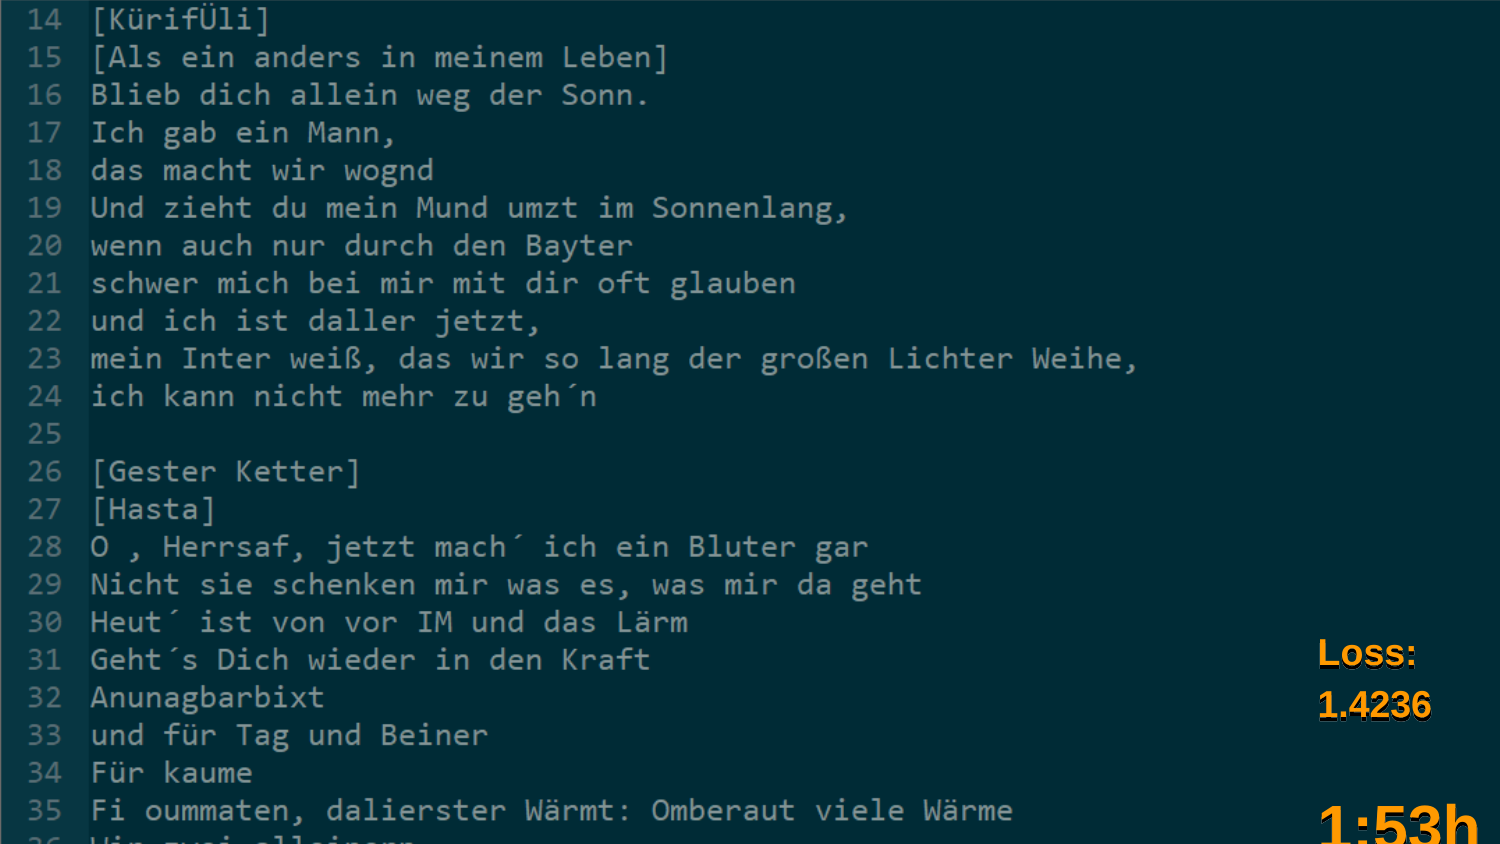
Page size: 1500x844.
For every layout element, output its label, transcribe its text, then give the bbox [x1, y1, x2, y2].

picture [454, 316, 469, 330]
picture [508, 579, 524, 594]
picture [454, 234, 469, 255]
picture [92, 197, 107, 217]
picture [453, 278, 470, 293]
picture [454, 800, 469, 820]
picture [147, 52, 161, 67]
picture [292, 241, 306, 255]
picture [961, 348, 975, 368]
picture [111, 165, 125, 180]
picture [291, 353, 307, 368]
picture [383, 805, 396, 820]
picture [184, 127, 197, 142]
picture [726, 203, 740, 217]
picture [94, 122, 106, 142]
picture [600, 346, 613, 368]
picture [165, 203, 179, 217]
picture [328, 579, 342, 594]
picture [545, 353, 559, 368]
picture [545, 384, 559, 406]
picture [364, 90, 378, 104]
picture [201, 353, 215, 368]
picture [383, 617, 397, 632]
picture [472, 310, 487, 330]
picture [473, 617, 487, 632]
picture [146, 649, 161, 669]
picture [635, 649, 650, 669]
picture [92, 536, 108, 556]
picture [437, 353, 451, 368]
picture [349, 459, 357, 488]
picture [581, 579, 596, 594]
picture [129, 579, 141, 594]
picture [364, 240, 378, 255]
picture [201, 165, 214, 180]
picture [401, 52, 414, 67]
picture [96, 8, 104, 36]
picture [111, 83, 125, 104]
picture [220, 692, 233, 707]
picture [562, 353, 579, 368]
picture [274, 579, 288, 594]
picture [383, 542, 396, 556]
picture [455, 391, 469, 406]
picture [184, 240, 197, 255]
picture [473, 805, 487, 820]
picture [817, 805, 831, 820]
picture [1071, 353, 1084, 368]
picture [401, 240, 413, 255]
picture [581, 90, 597, 104]
picture [238, 278, 251, 293]
picture [183, 466, 197, 481]
picture [382, 316, 396, 330]
picture [310, 52, 324, 67]
picture [382, 579, 396, 594]
picture [311, 240, 324, 255]
picture [109, 47, 126, 67]
picture [998, 805, 1012, 820]
picture [129, 466, 143, 481]
picture [328, 278, 342, 293]
picture [600, 45, 614, 67]
picture [690, 798, 704, 820]
picture [96, 45, 104, 74]
picture [944, 805, 958, 820]
picture [111, 278, 123, 293]
picture [165, 499, 179, 519]
picture [383, 52, 396, 67]
picture [128, 723, 143, 745]
picture [327, 203, 343, 217]
picture [636, 542, 650, 556]
picture [92, 574, 107, 594]
picture [93, 730, 107, 745]
picture [563, 240, 577, 262]
picture [274, 648, 288, 669]
picture [745, 579, 758, 594]
picture [762, 353, 778, 375]
picture [509, 203, 523, 217]
picture [871, 579, 885, 594]
picture [183, 542, 197, 556]
picture [274, 240, 288, 255]
picture [435, 612, 452, 632]
picture [528, 90, 541, 104]
picture [545, 579, 559, 594]
picture [545, 610, 559, 632]
picture [291, 461, 306, 481]
picture [110, 499, 125, 519]
picture [836, 805, 849, 820]
picture [201, 617, 215, 632]
picture [93, 391, 107, 406]
picture [798, 353, 814, 368]
picture [258, 8, 267, 36]
picture [364, 536, 378, 556]
picture [726, 542, 740, 556]
picture [92, 612, 107, 632]
picture [256, 83, 270, 104]
picture [201, 240, 215, 255]
picture [91, 241, 108, 255]
picture [165, 83, 179, 104]
picture [526, 800, 543, 820]
picture [346, 655, 360, 669]
picture [347, 805, 360, 820]
picture [346, 617, 361, 632]
picture [400, 805, 414, 820]
picture [220, 542, 233, 556]
picture [563, 84, 577, 104]
picture [110, 655, 125, 669]
picture [545, 542, 559, 556]
picture [363, 617, 379, 632]
picture [781, 278, 795, 293]
picture [111, 127, 123, 142]
picture [346, 723, 360, 745]
picture [110, 617, 125, 632]
picture [491, 535, 505, 556]
picture [129, 45, 143, 67]
picture [183, 165, 197, 180]
picture [201, 768, 215, 782]
picture [1052, 353, 1066, 368]
picture [581, 52, 596, 67]
text_box 1:53h [1455, 822, 1468, 844]
picture [419, 353, 433, 368]
picture [273, 310, 287, 330]
picture [183, 768, 197, 782]
picture [129, 165, 143, 180]
picture [166, 692, 179, 707]
picture [346, 346, 360, 368]
picture [709, 278, 722, 293]
picture [256, 391, 270, 406]
picture [346, 542, 360, 556]
picture [401, 579, 414, 594]
picture [435, 579, 452, 594]
picture [93, 278, 106, 293]
picture [273, 730, 289, 752]
picture [854, 542, 867, 556]
picture [908, 353, 921, 368]
picture [165, 127, 180, 149]
picture [474, 730, 487, 745]
picture [329, 466, 342, 481]
picture [564, 278, 577, 293]
picture [636, 617, 650, 632]
picture [219, 240, 232, 255]
picture [183, 730, 197, 745]
text_box 1:53h [1302, 735, 1500, 844]
picture [816, 203, 832, 224]
picture [184, 655, 197, 669]
picture [183, 52, 197, 67]
picture [147, 90, 161, 104]
picture [201, 121, 215, 142]
picture [111, 316, 125, 330]
picture [435, 52, 469, 67]
picture [218, 768, 252, 782]
picture [220, 617, 233, 632]
picture [455, 579, 469, 594]
picture [418, 158, 433, 180]
picture [382, 655, 396, 669]
picture [273, 165, 289, 180]
picture [256, 316, 270, 330]
picture [111, 9, 124, 29]
picture [546, 805, 559, 820]
picture [238, 316, 251, 330]
picture [256, 655, 268, 669]
picture [311, 165, 324, 180]
picture [256, 127, 269, 142]
picture [472, 353, 488, 368]
picture [237, 612, 251, 632]
picture [1033, 348, 1050, 368]
picture [889, 805, 903, 820]
picture [417, 90, 434, 104]
picture [835, 353, 849, 368]
picture [491, 316, 505, 330]
picture [292, 579, 304, 594]
picture [491, 648, 505, 669]
picture [616, 271, 633, 293]
picture [600, 579, 613, 594]
picture [182, 8, 199, 29]
picture [164, 723, 180, 745]
picture [527, 235, 541, 255]
picture [364, 648, 378, 669]
picture [129, 240, 143, 255]
picture [890, 572, 903, 594]
picture [111, 391, 123, 406]
picture [220, 805, 233, 820]
picture [91, 649, 107, 669]
picture [582, 535, 596, 556]
picture [581, 235, 595, 255]
picture [654, 542, 668, 556]
picture [980, 353, 994, 368]
picture [219, 158, 233, 180]
picture [454, 730, 469, 745]
picture [310, 271, 324, 293]
picture [564, 617, 577, 632]
picture [202, 466, 215, 481]
picture [183, 316, 196, 330]
picture [310, 83, 324, 104]
picture [292, 90, 306, 104]
picture [165, 316, 179, 330]
picture [727, 805, 740, 820]
picture [455, 203, 469, 217]
picture [382, 724, 396, 745]
picture [255, 466, 270, 481]
picture [346, 203, 360, 217]
picture [653, 579, 669, 594]
picture [763, 196, 776, 217]
picture [600, 90, 614, 104]
picture [546, 240, 559, 255]
picture [201, 309, 215, 330]
picture [600, 203, 613, 217]
picture [853, 353, 867, 368]
picture [202, 52, 215, 67]
picture [527, 271, 541, 293]
picture [165, 761, 179, 782]
picture [837, 214, 845, 223]
picture [328, 316, 342, 330]
picture [310, 573, 324, 594]
picture [238, 15, 251, 29]
picture [275, 836, 282, 844]
picture [781, 203, 795, 217]
picture [293, 836, 300, 844]
picture [526, 203, 543, 217]
picture [492, 805, 505, 820]
picture [310, 730, 324, 745]
picture [474, 579, 487, 594]
picture [309, 655, 325, 669]
picture [817, 346, 831, 368]
picture [636, 52, 650, 67]
picture [346, 309, 360, 330]
picture [473, 240, 487, 255]
picture [219, 90, 233, 104]
picture [109, 461, 125, 481]
picture [491, 52, 505, 67]
picture [184, 278, 197, 293]
picture [328, 83, 342, 104]
picture [184, 348, 197, 368]
picture [237, 579, 252, 594]
picture [129, 648, 143, 669]
picture [455, 655, 469, 669]
picture [419, 234, 433, 255]
picture [762, 278, 777, 293]
picture [111, 730, 125, 745]
picture [363, 391, 396, 406]
picture [129, 353, 143, 368]
picture [546, 278, 559, 293]
picture [436, 90, 451, 104]
picture [96, 459, 104, 488]
picture [147, 466, 161, 481]
picture [220, 8, 233, 29]
picture [93, 84, 107, 104]
picture [238, 655, 251, 669]
picture [473, 52, 487, 67]
picture [816, 542, 832, 563]
picture [274, 692, 287, 707]
picture [600, 655, 614, 669]
picture [201, 203, 215, 217]
picture [419, 612, 432, 632]
picture [563, 649, 577, 669]
picture [564, 805, 577, 820]
picture [294, 817, 302, 826]
picture [419, 391, 433, 406]
picture [509, 90, 523, 104]
picture [509, 52, 523, 67]
picture [690, 536, 704, 556]
picture [274, 391, 288, 406]
picture [708, 353, 722, 368]
picture [437, 730, 451, 745]
picture [617, 542, 632, 556]
picture [165, 384, 179, 406]
picture [237, 197, 251, 217]
picture [111, 203, 125, 217]
picture [437, 316, 448, 337]
picture [204, 497, 212, 526]
picture [128, 309, 143, 330]
picture [708, 203, 722, 217]
picture [1126, 365, 1135, 374]
picture [745, 203, 758, 217]
picture [0, 0, 87, 844]
picture [492, 353, 505, 368]
picture [183, 391, 197, 406]
picture [690, 347, 704, 368]
picture [926, 353, 938, 368]
picture [892, 348, 903, 368]
picture [527, 391, 541, 406]
picture [92, 158, 107, 180]
picture [509, 610, 523, 632]
picture [782, 542, 795, 556]
picture [183, 203, 197, 217]
picture [237, 160, 251, 180]
picture [963, 805, 995, 820]
picture [292, 165, 306, 180]
picture [690, 203, 704, 217]
picture [238, 461, 251, 481]
picture [346, 234, 360, 255]
picture [238, 542, 251, 556]
picture [656, 45, 665, 74]
picture [382, 90, 396, 104]
picture [329, 127, 342, 142]
picture [365, 798, 378, 820]
picture [256, 278, 268, 293]
picture [111, 579, 125, 594]
picture [401, 384, 414, 406]
picture [401, 165, 414, 180]
picture [437, 655, 451, 669]
picture [292, 203, 306, 217]
picture [655, 617, 687, 632]
picture [365, 572, 378, 594]
picture [417, 197, 434, 217]
picture [91, 353, 125, 368]
picture [491, 240, 505, 255]
picture [273, 196, 288, 217]
picture [183, 504, 197, 519]
picture [620, 591, 628, 600]
picture [708, 535, 722, 556]
picture [129, 15, 143, 29]
picture [328, 655, 342, 669]
picture [255, 805, 270, 820]
picture [690, 271, 704, 293]
picture [129, 617, 143, 632]
picture [383, 240, 396, 255]
picture [364, 309, 378, 330]
picture [473, 542, 485, 556]
picture [527, 655, 541, 669]
picture [329, 52, 342, 67]
picture [582, 391, 596, 406]
picture [274, 52, 288, 67]
picture [726, 278, 740, 293]
picture [273, 461, 287, 481]
picture [91, 687, 108, 707]
picture [509, 310, 523, 330]
picture [582, 655, 596, 669]
picture [364, 203, 378, 217]
picture [725, 579, 742, 594]
picture [381, 278, 398, 293]
picture [202, 542, 215, 556]
picture [780, 800, 794, 820]
picture [146, 278, 162, 293]
picture [292, 692, 306, 707]
picture [635, 273, 649, 293]
picture [853, 579, 868, 601]
picture [219, 348, 233, 368]
picture [237, 127, 252, 142]
picture [257, 353, 270, 368]
picture [201, 391, 215, 406]
picture [237, 724, 253, 745]
picture [165, 461, 179, 481]
picture [582, 617, 595, 632]
picture [617, 648, 633, 669]
picture [131, 553, 139, 562]
picture [291, 45, 306, 67]
picture [346, 90, 360, 104]
picture [219, 649, 235, 669]
picture [599, 800, 613, 820]
picture [1106, 353, 1121, 368]
picture [363, 165, 379, 180]
picture [238, 692, 252, 707]
picture [273, 535, 289, 556]
picture [201, 685, 215, 707]
picture [256, 542, 270, 556]
picture [273, 617, 288, 632]
picture [872, 798, 885, 820]
picture [129, 504, 143, 519]
picture [566, 47, 577, 67]
picture [183, 692, 198, 714]
picture [94, 762, 105, 782]
picture [129, 692, 143, 707]
picture [165, 278, 179, 293]
picture [618, 353, 632, 368]
picture [473, 391, 487, 406]
picture [329, 353, 342, 368]
picture [93, 316, 107, 330]
text_box Loss: 1.4236 [1302, 606, 1500, 735]
picture [818, 579, 831, 594]
picture [165, 574, 179, 594]
picture [526, 52, 543, 67]
picture [346, 52, 360, 67]
picture [130, 768, 143, 782]
picture [690, 579, 704, 594]
picture [166, 15, 179, 29]
picture [346, 127, 360, 142]
picture [309, 687, 324, 707]
picture [147, 353, 161, 368]
picture [672, 278, 687, 300]
picture [256, 685, 270, 707]
picture [328, 542, 339, 563]
picture [473, 278, 487, 293]
picture [111, 805, 125, 820]
picture [147, 612, 161, 632]
picture [182, 805, 217, 820]
picture [164, 165, 180, 180]
picture [636, 353, 650, 368]
picture [201, 579, 215, 594]
picture [146, 805, 162, 820]
picture [763, 805, 777, 820]
picture [274, 127, 288, 142]
picture [382, 165, 398, 187]
picture [147, 692, 161, 707]
picture [147, 504, 161, 519]
picture [309, 309, 324, 330]
picture [110, 240, 125, 255]
picture [1089, 346, 1102, 368]
picture [653, 800, 687, 820]
picture [617, 52, 632, 67]
picture [510, 353, 523, 368]
picture [454, 90, 470, 111]
picture [924, 800, 941, 820]
picture [528, 579, 541, 594]
picture [201, 9, 215, 29]
picture [745, 805, 758, 820]
picture [491, 83, 505, 104]
picture [620, 612, 632, 632]
picture [96, 497, 104, 526]
picture [384, 139, 392, 148]
picture [455, 542, 469, 556]
picture [619, 240, 632, 255]
picture [616, 203, 633, 217]
picture [310, 353, 324, 368]
picture [346, 278, 360, 293]
picture [220, 579, 233, 594]
picture [782, 353, 795, 368]
picture [799, 203, 813, 217]
picture [763, 579, 777, 594]
picture [835, 542, 849, 556]
picture [509, 655, 523, 669]
picture [708, 805, 722, 820]
picture [745, 271, 758, 293]
picture [218, 278, 235, 293]
picture [129, 271, 143, 293]
picture [364, 127, 378, 142]
picture [237, 800, 251, 820]
picture [328, 730, 342, 745]
picture [673, 579, 686, 594]
picture [472, 196, 487, 217]
picture [530, 327, 537, 336]
picture [744, 536, 758, 556]
picture [148, 15, 161, 29]
picture [129, 384, 143, 406]
picture [546, 203, 559, 217]
picture [491, 617, 505, 632]
picture [274, 271, 288, 293]
picture [237, 353, 252, 368]
picture [328, 798, 342, 820]
picture [437, 203, 451, 217]
picture [291, 617, 307, 632]
picture [654, 197, 668, 217]
picture [400, 347, 414, 368]
picture [419, 805, 433, 820]
picture [400, 730, 414, 745]
picture [219, 196, 233, 217]
picture [328, 386, 342, 406]
picture [907, 574, 921, 594]
picture [308, 122, 325, 142]
picture [509, 391, 524, 413]
picture [366, 365, 374, 374]
picture [437, 805, 451, 820]
picture [599, 278, 615, 293]
picture [491, 273, 505, 293]
picture [165, 805, 179, 820]
picture [435, 542, 452, 556]
picture [671, 203, 687, 217]
picture [310, 617, 324, 632]
picture [294, 553, 302, 562]
picture [853, 805, 867, 820]
picture [129, 121, 143, 142]
picture [310, 384, 324, 406]
picture [219, 52, 233, 67]
picture [292, 391, 304, 406]
picture [310, 466, 324, 481]
picture [798, 572, 813, 594]
picture [129, 90, 143, 104]
picture [401, 278, 414, 293]
picture [147, 573, 161, 594]
picture [401, 655, 414, 669]
picture [654, 353, 669, 375]
picture [111, 768, 125, 782]
picture [727, 353, 740, 368]
picture [346, 579, 360, 594]
picture [238, 234, 251, 255]
picture [147, 240, 161, 255]
picture [944, 347, 958, 368]
picture [219, 391, 233, 406]
picture [401, 316, 414, 330]
picture [238, 90, 250, 104]
picture [400, 536, 414, 556]
picture [599, 240, 614, 255]
picture [580, 805, 597, 820]
picture [94, 800, 105, 820]
picture [256, 730, 270, 745]
picture [201, 83, 215, 104]
picture [563, 542, 576, 556]
picture [618, 90, 632, 104]
picture [128, 196, 143, 217]
picture [256, 52, 270, 67]
picture [111, 692, 125, 707]
picture [419, 730, 432, 745]
picture [202, 730, 216, 745]
picture [762, 542, 777, 556]
picture [165, 536, 179, 556]
picture [563, 197, 577, 217]
picture [419, 278, 433, 293]
picture [382, 203, 396, 217]
picture [999, 353, 1012, 368]
picture [345, 165, 362, 180]
picture [274, 805, 288, 820]
